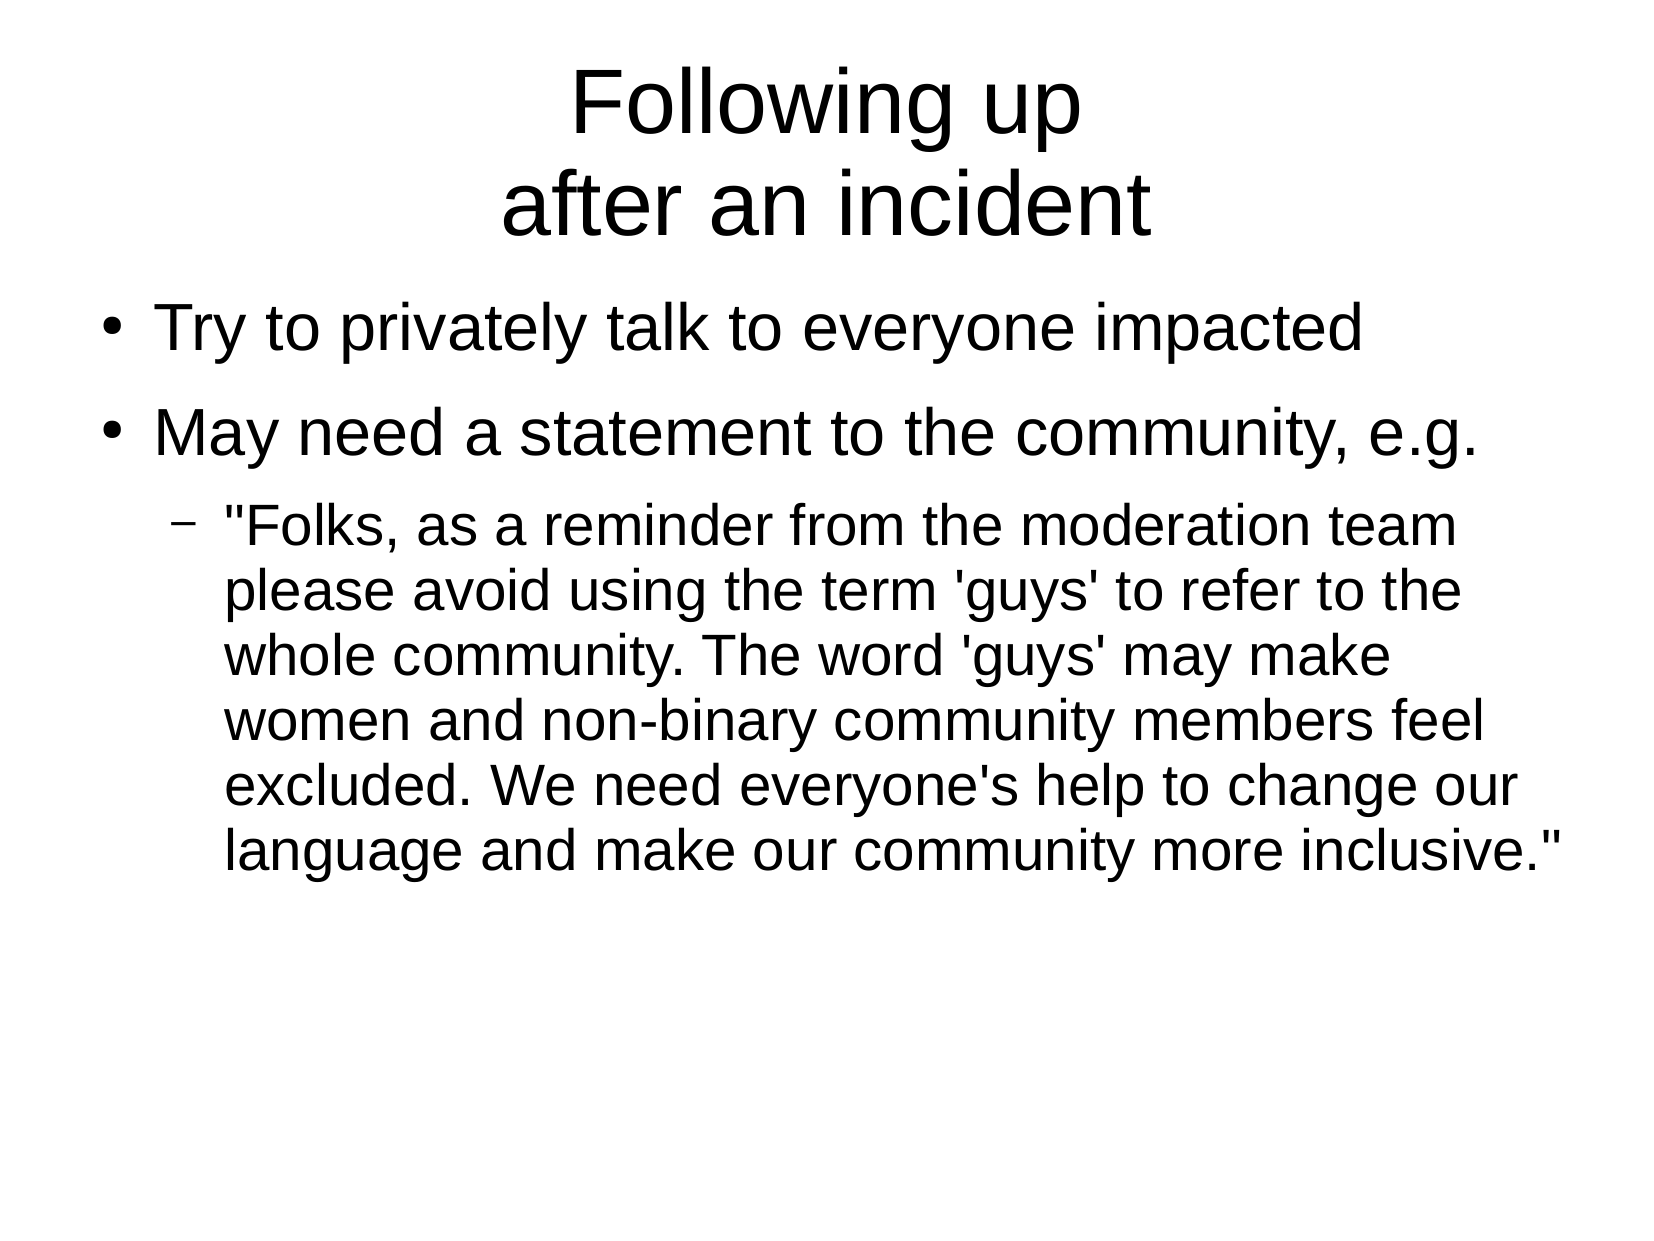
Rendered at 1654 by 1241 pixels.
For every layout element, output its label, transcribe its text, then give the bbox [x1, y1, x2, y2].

list Try to privately talk to everyone impacted May need a statement to the community, e.g. "Folks, as a reminder from the moderation team please avoid using the term 'guys' to refer to the whole community. The word 'guys' may make women and non-binary community members feel excluded. We need everyone's help to change our language and make our community more inclusive." [82, 290, 1571, 1010]
title Following up after an incident [82, 49, 1571, 257]
